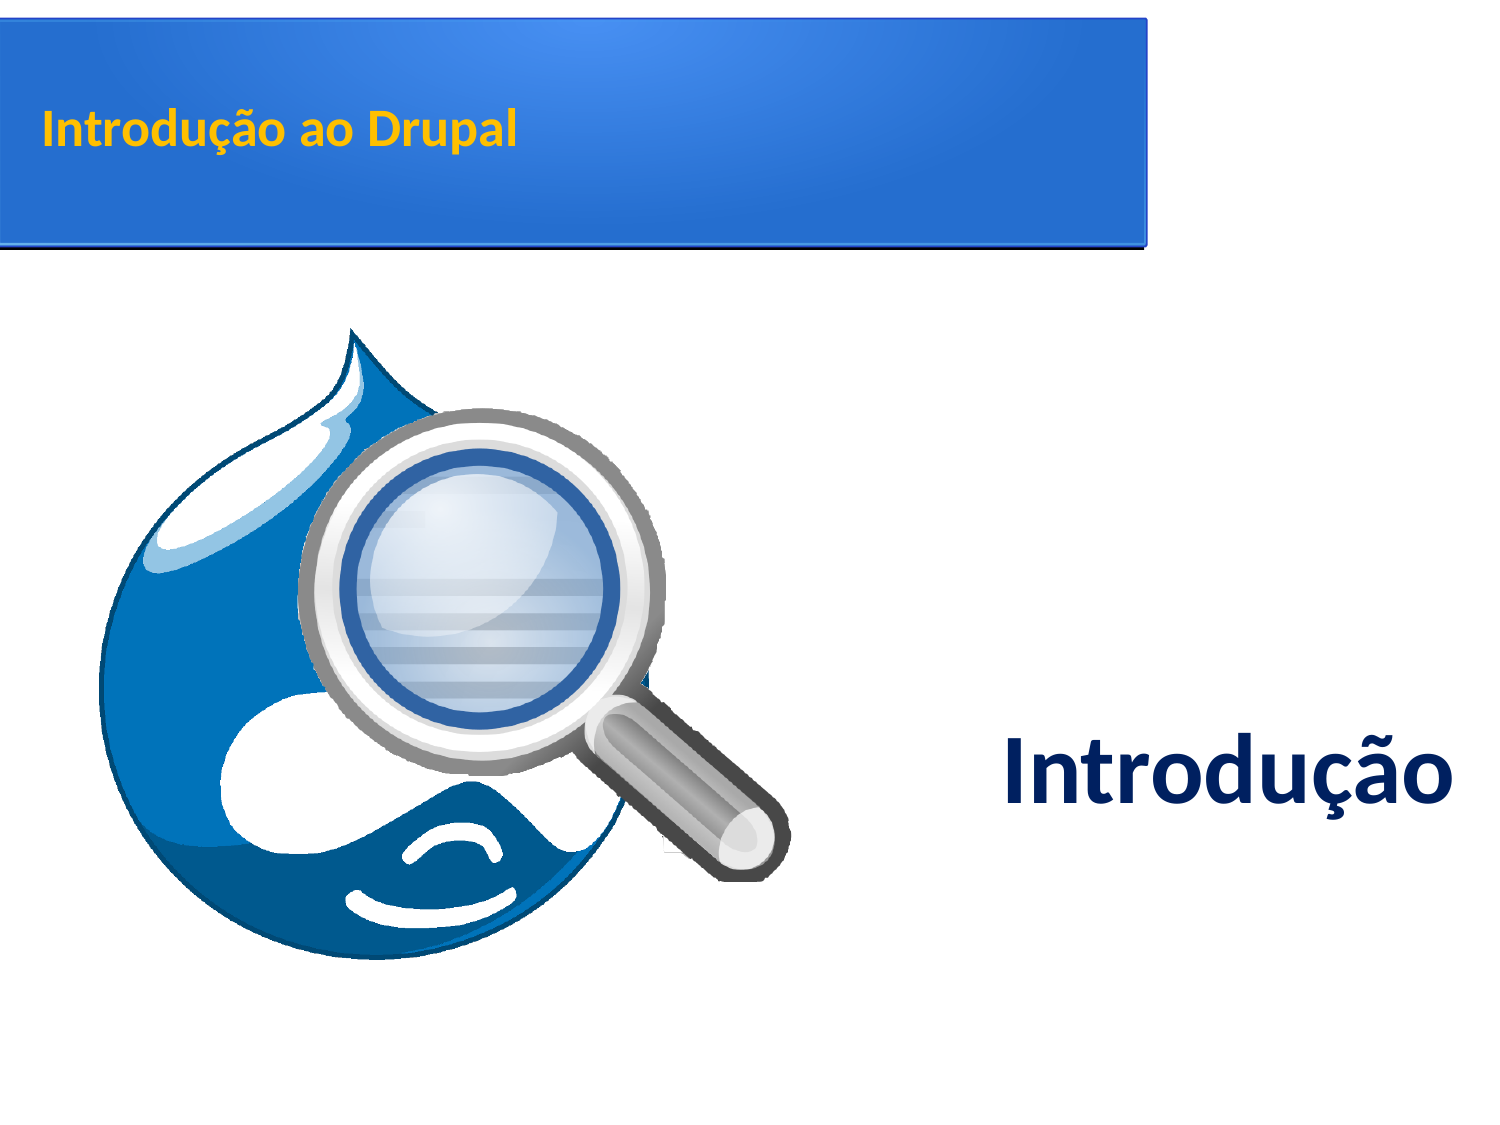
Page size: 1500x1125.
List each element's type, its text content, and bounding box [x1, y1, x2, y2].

text_box Introdução ao Drupal [41, 41, 1111, 225]
picture [94, 324, 804, 985]
title Introdução [804, 657, 1471, 870]
